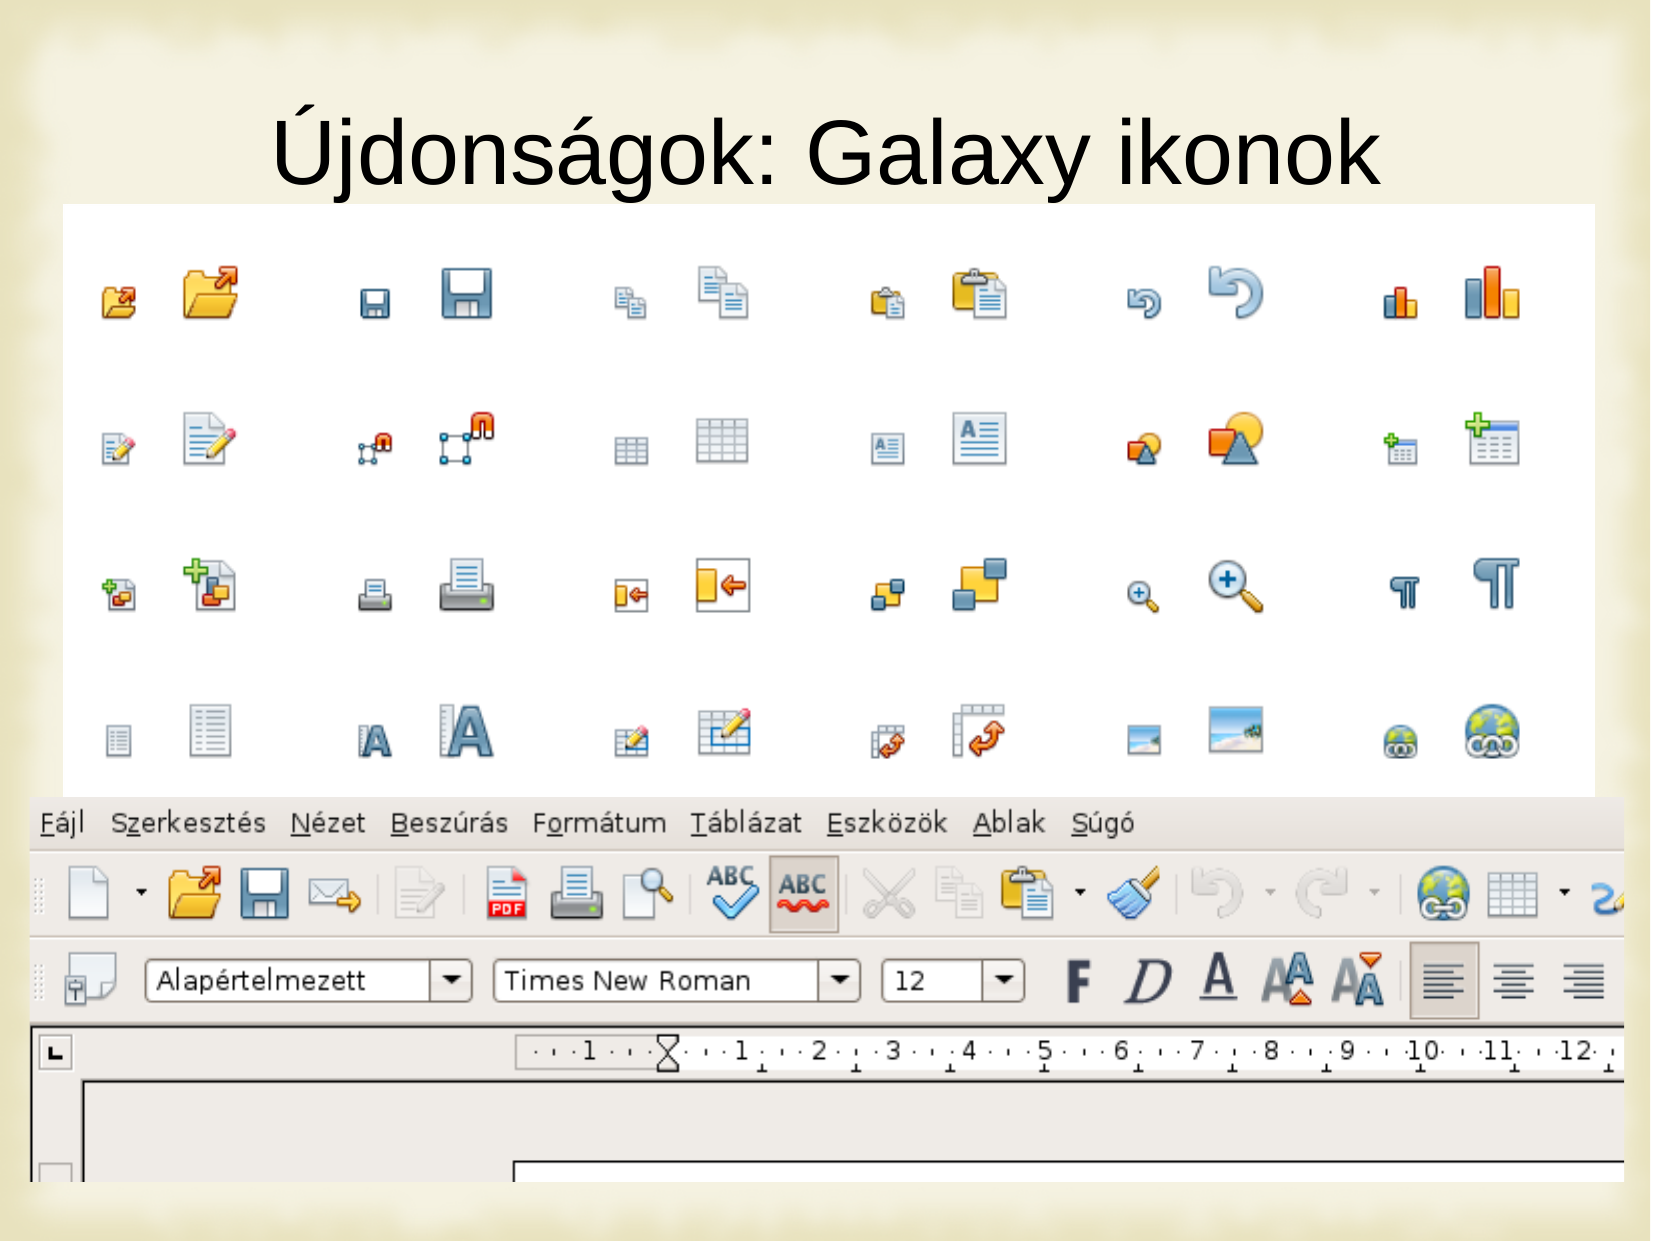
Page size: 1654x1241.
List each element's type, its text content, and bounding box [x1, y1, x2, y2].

title Újdonságok: Galaxy ikonok [82, 56, 1571, 204]
picture [0, 0, 1651, 1241]
